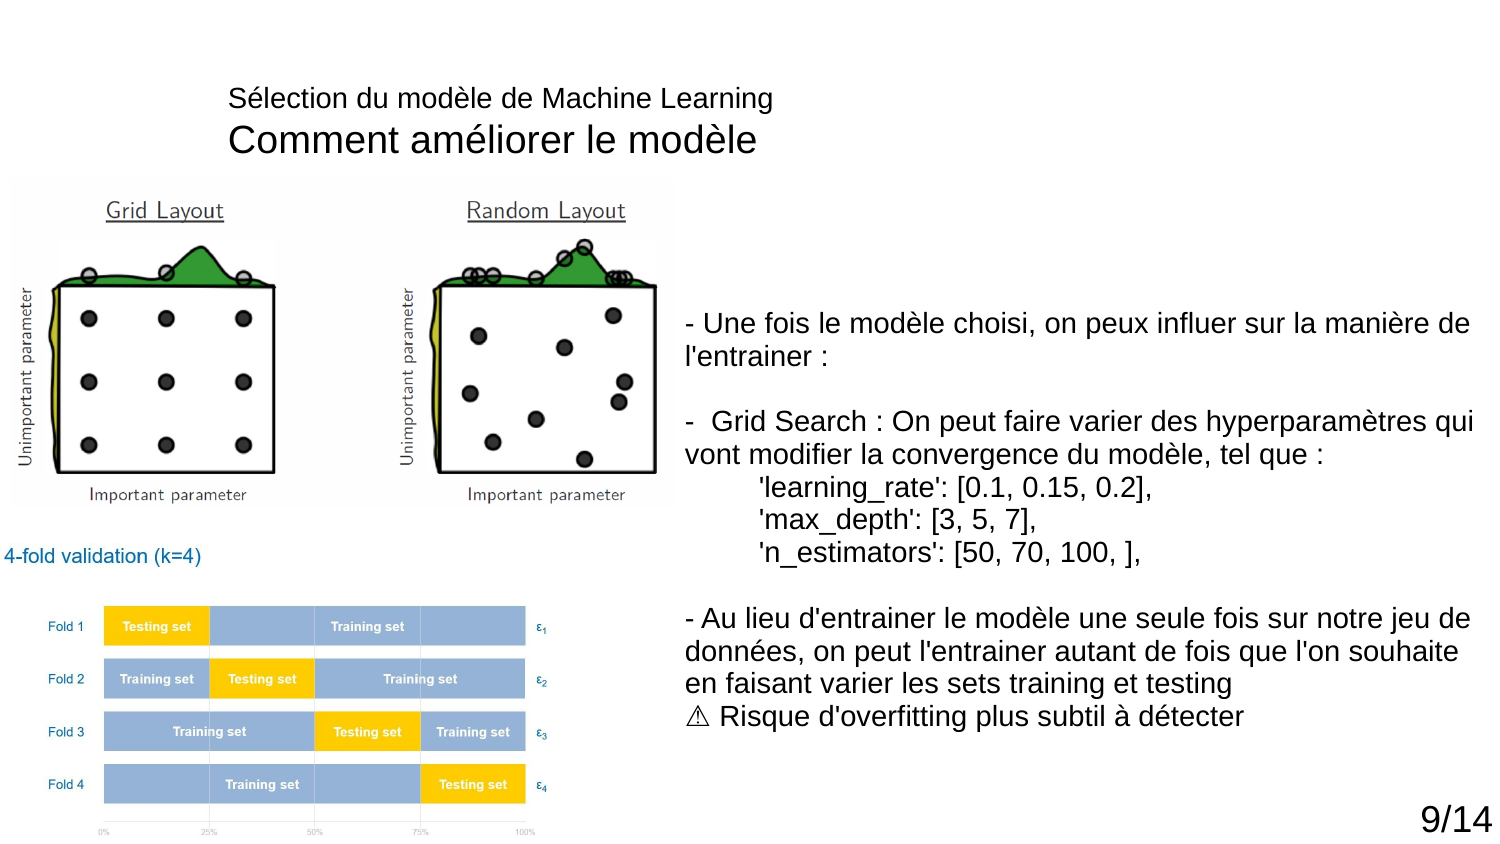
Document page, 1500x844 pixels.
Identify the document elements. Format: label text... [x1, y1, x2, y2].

text_box 9/14 [1405, 791, 1500, 844]
title Sélection du modèle de Machine Learning Comment améliorer le modèle [212, 64, 1368, 215]
picture [1, 543, 553, 844]
picture [10, 178, 674, 508]
title - Une fois le modèle choisi, on peux influer sur la manière de l'entrainer : - Grid Search : On peut faire varier des hyperparamètres qui vont modifier la convergence du modèle, tel que : 'learning_rate': [0.1, 0.15, 0.2], 'max_depth': [3, 5, 7], 'n_estimators': [50, 70, 100, ], - Au lieu d'entrainer le modèle une seule fois sur notre jeu de données, on peut l'entrainer autant de fois que l'on souhaite en faisant varier les sets training et testing ⚠ Risque d'overfitting plus subtil à détecter [685, 236, 1485, 804]
